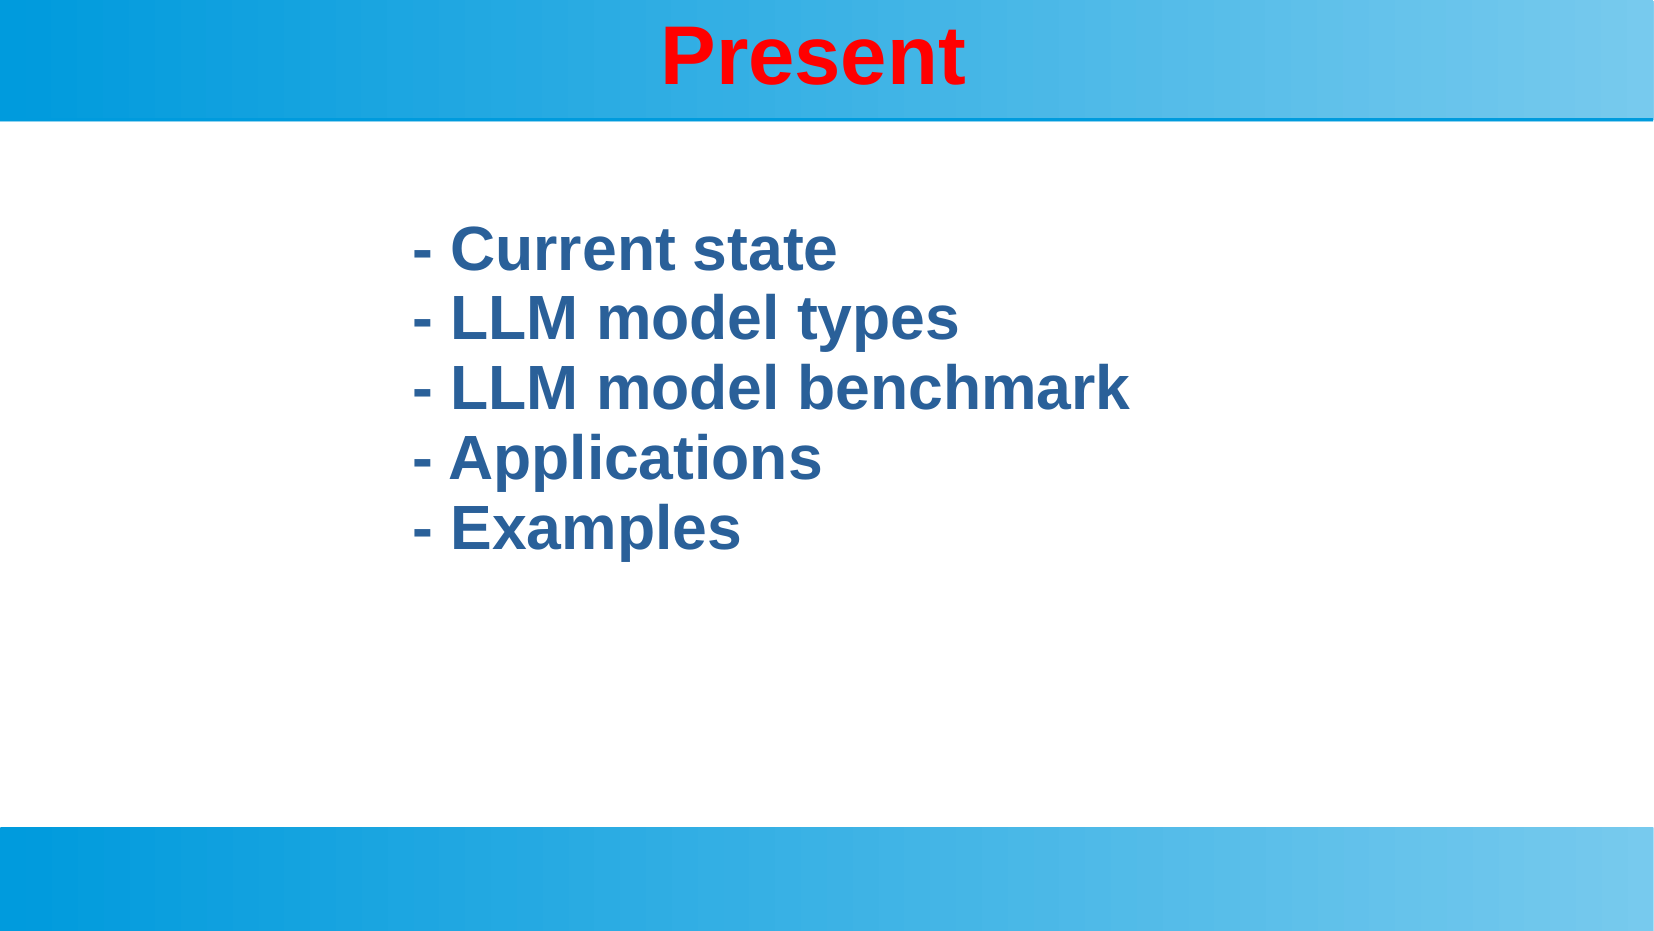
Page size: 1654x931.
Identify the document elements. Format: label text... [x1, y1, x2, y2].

title - Current state - LLM model types - LLM model benchmark - Applications - Examples [412, 213, 1351, 563]
title Present [75, 0, 1552, 113]
